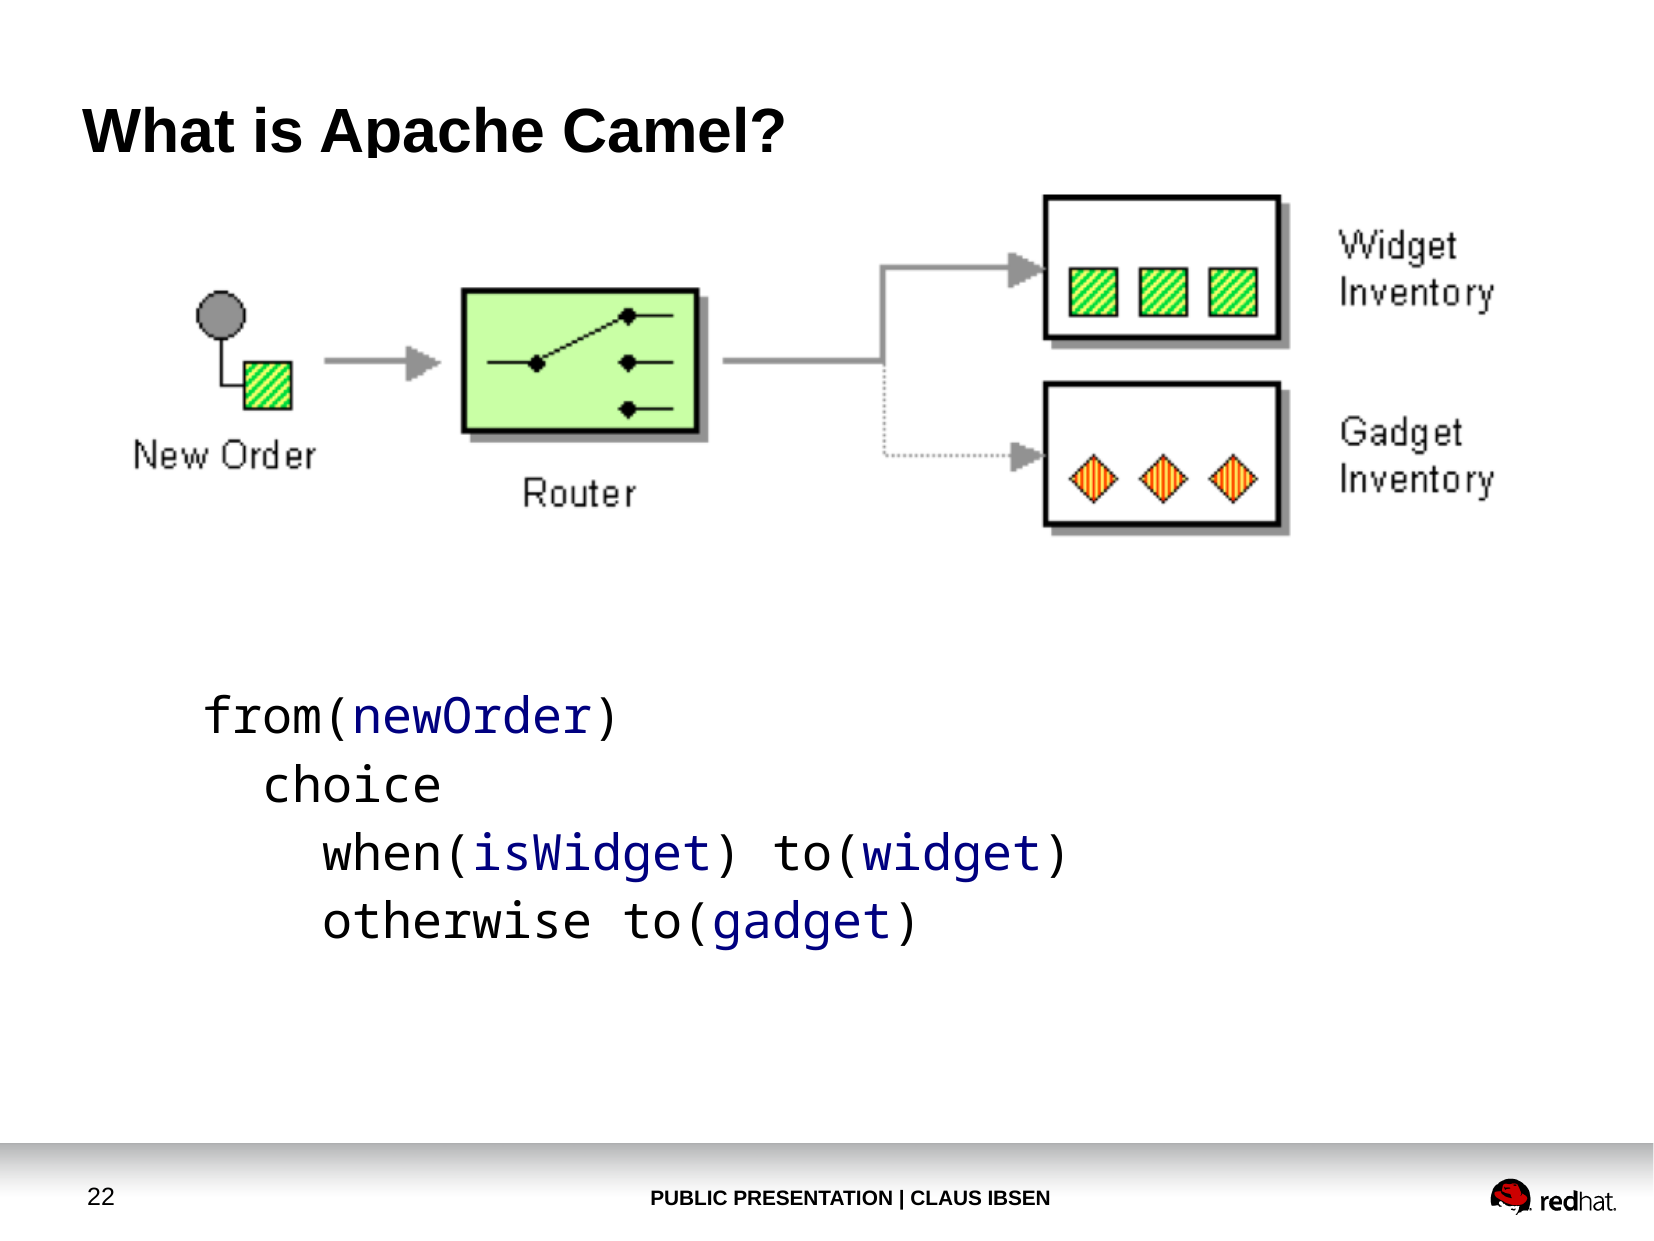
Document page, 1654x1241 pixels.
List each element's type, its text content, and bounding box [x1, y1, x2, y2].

picture [75, 158, 1567, 563]
text_box from(newOrder) choice when(isWidget) to(widget) otherwise to(gadget) [187, 673, 1091, 921]
picture [0, 1143, 1654, 1241]
title What is Apache Camel? [82, 37, 1571, 226]
